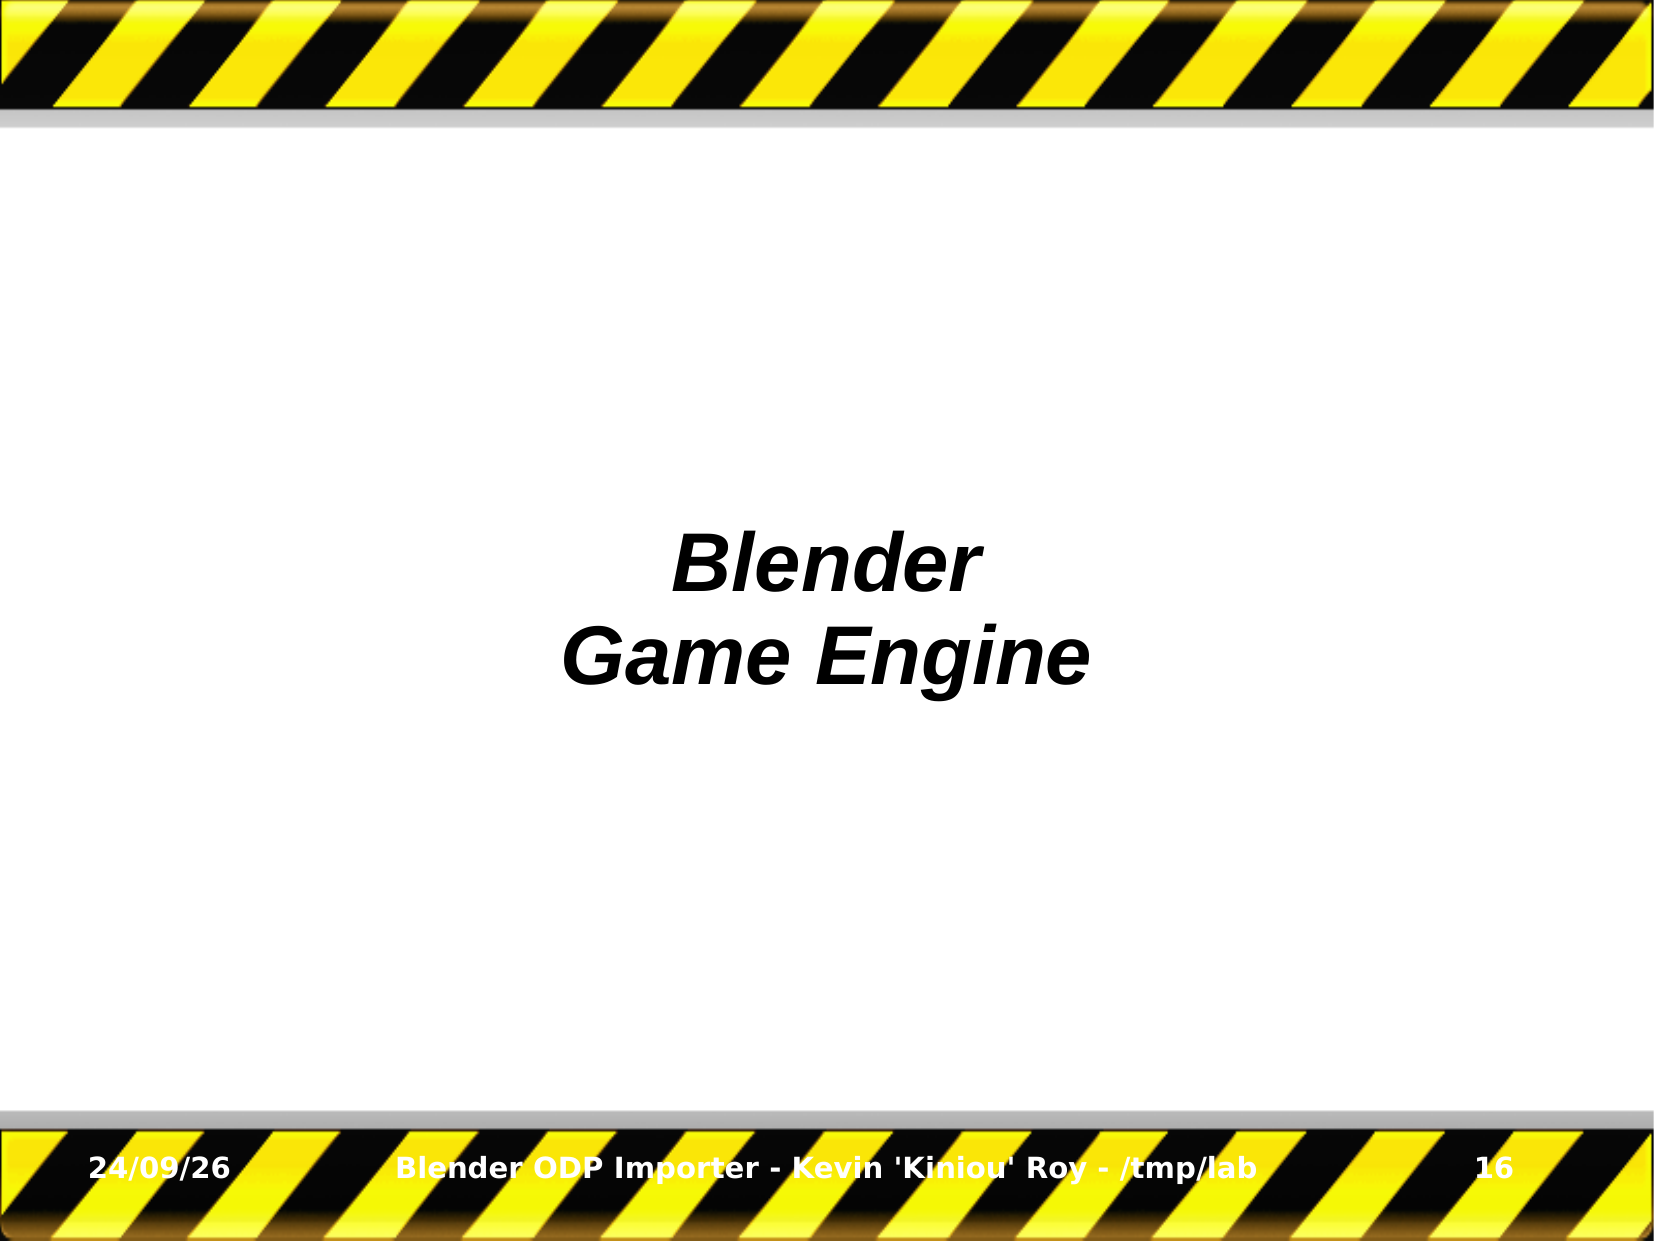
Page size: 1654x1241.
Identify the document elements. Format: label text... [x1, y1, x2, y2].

subtitle Blender Game Engine [59, 516, 1595, 724]
picture [0, 0, 1654, 1241]
